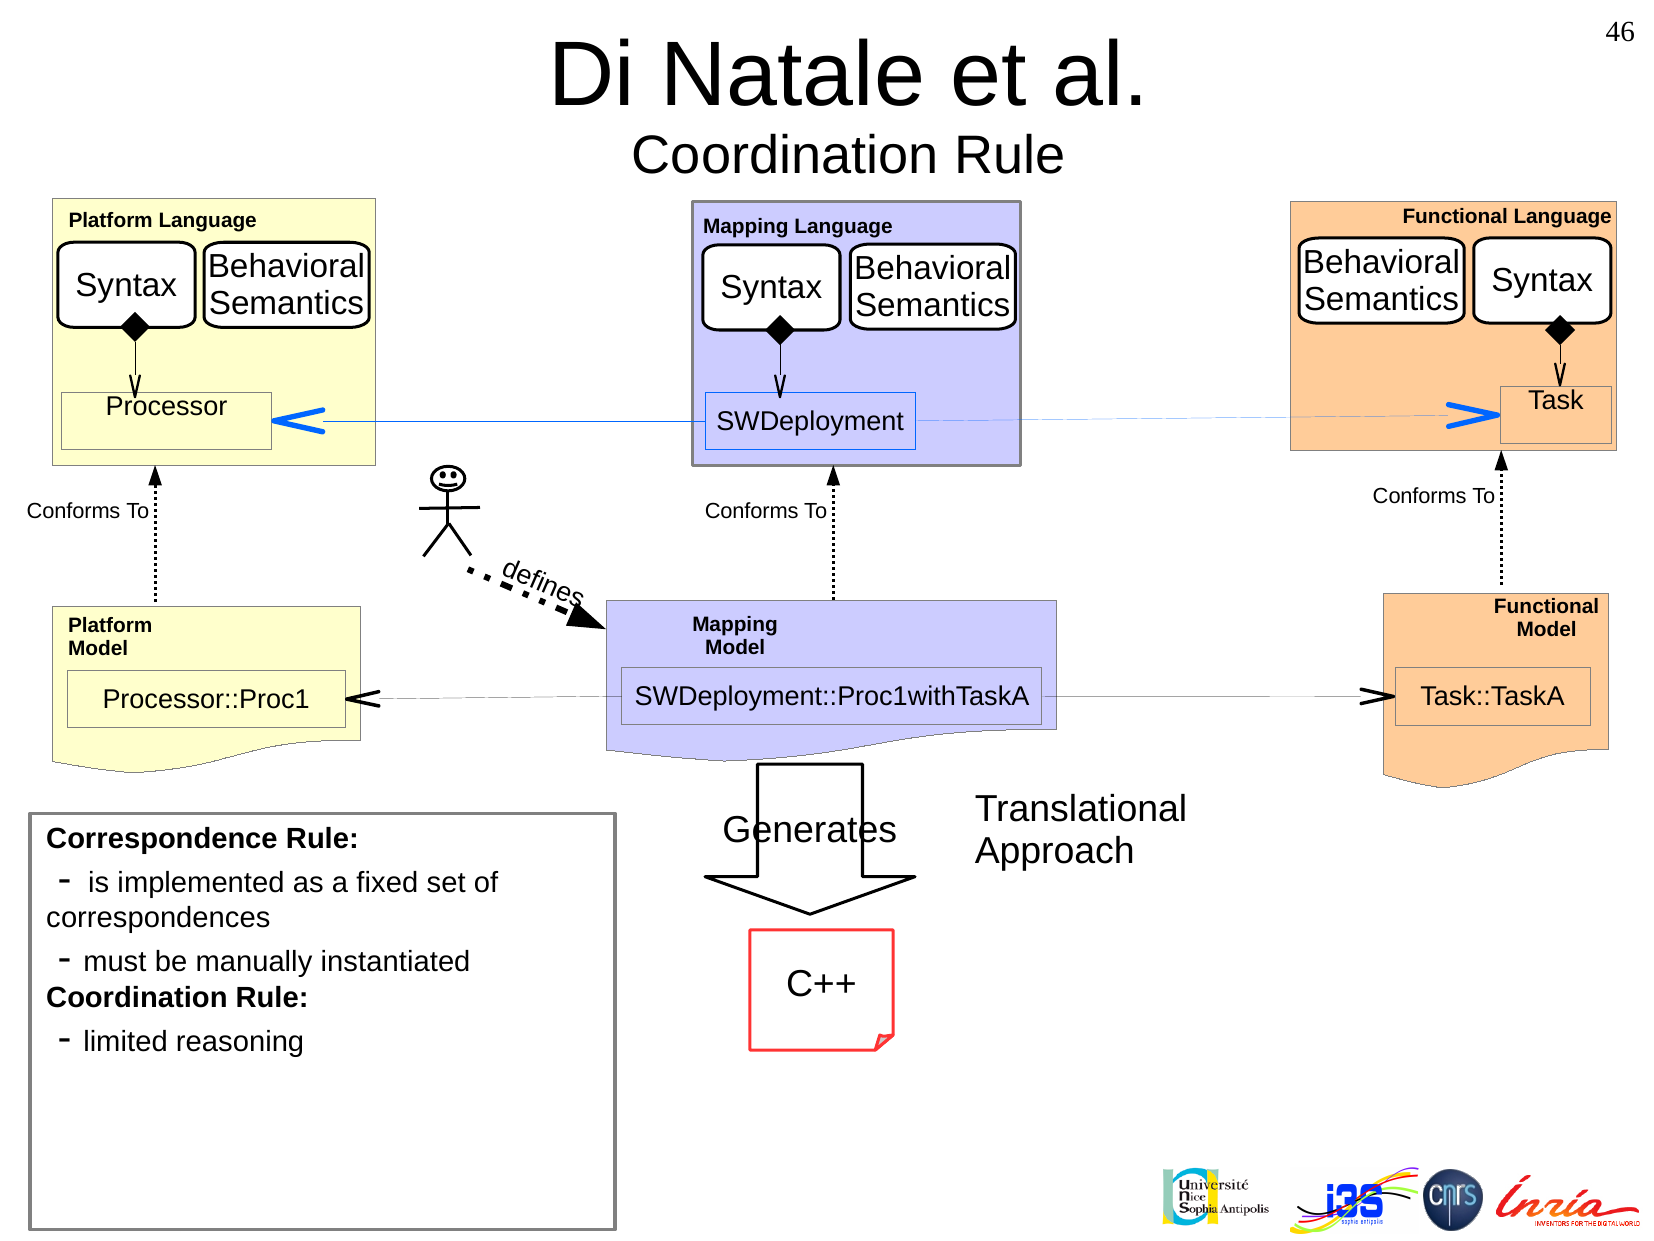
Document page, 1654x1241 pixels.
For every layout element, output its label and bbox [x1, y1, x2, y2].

text_box [677, 208, 1021, 466]
text_box [606, 600, 1057, 762]
text_box [749, 929, 894, 1051]
text_box [960, 780, 1216, 921]
text_box [705, 764, 916, 915]
text_box [757, 824, 767, 830]
text_box [30, 813, 616, 1230]
text_box [52, 198, 376, 466]
text_box [1357, 476, 1576, 516]
text_box [52, 606, 361, 773]
picture [1137, 1150, 1647, 1241]
text_box [1290, 197, 1635, 451]
text_box [1383, 587, 1630, 788]
text_box [431, 466, 465, 491]
text_box [11, 491, 230, 544]
text_box [690, 491, 908, 567]
title [105, 0, 1594, 208]
